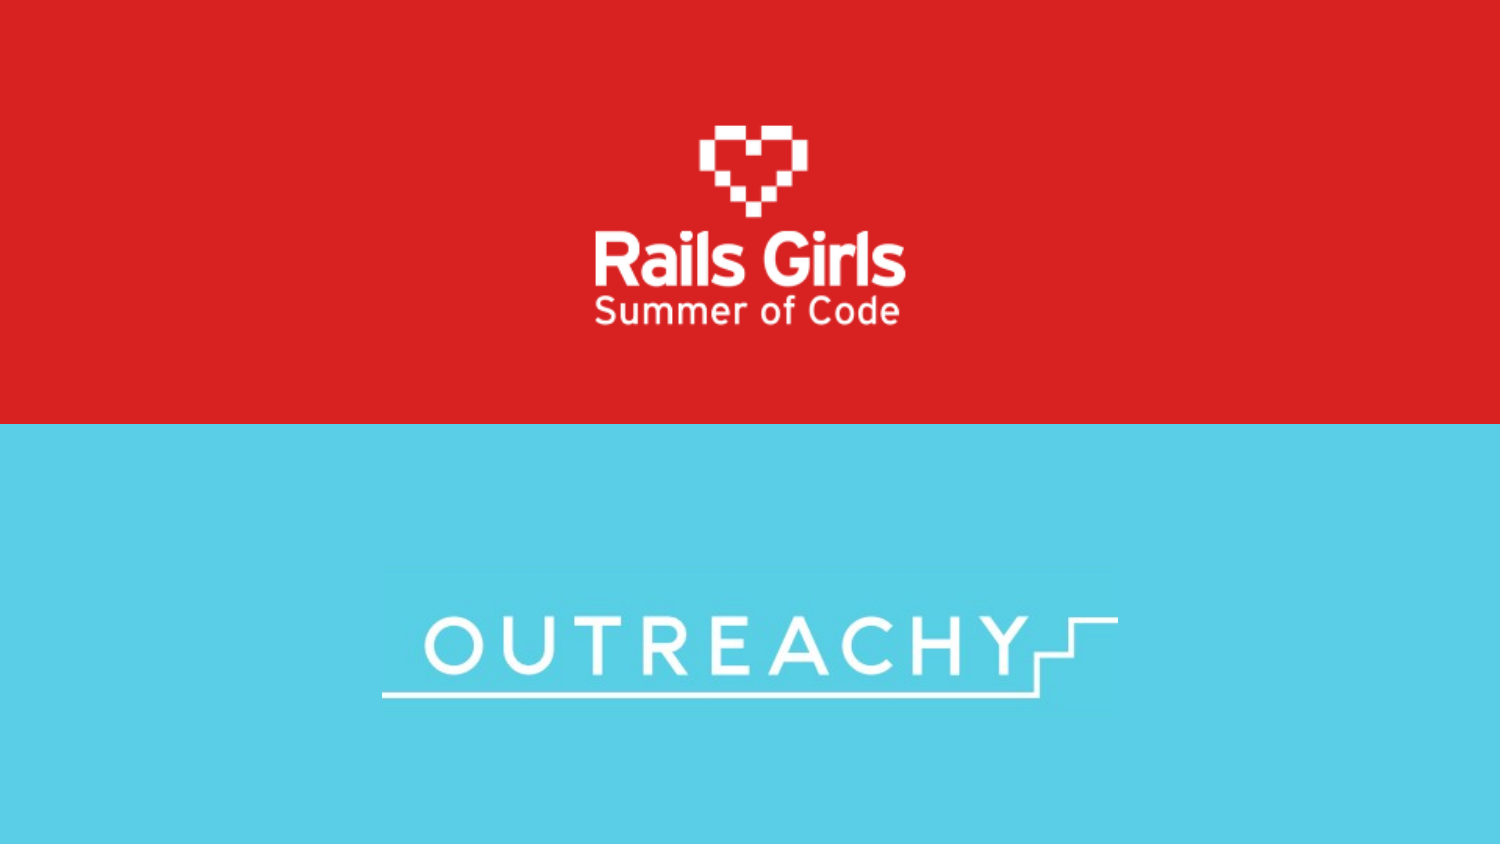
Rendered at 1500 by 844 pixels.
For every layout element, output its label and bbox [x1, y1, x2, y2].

text_box [0, 0, 1500, 424]
picture [585, 60, 915, 335]
picture [382, 565, 1118, 722]
